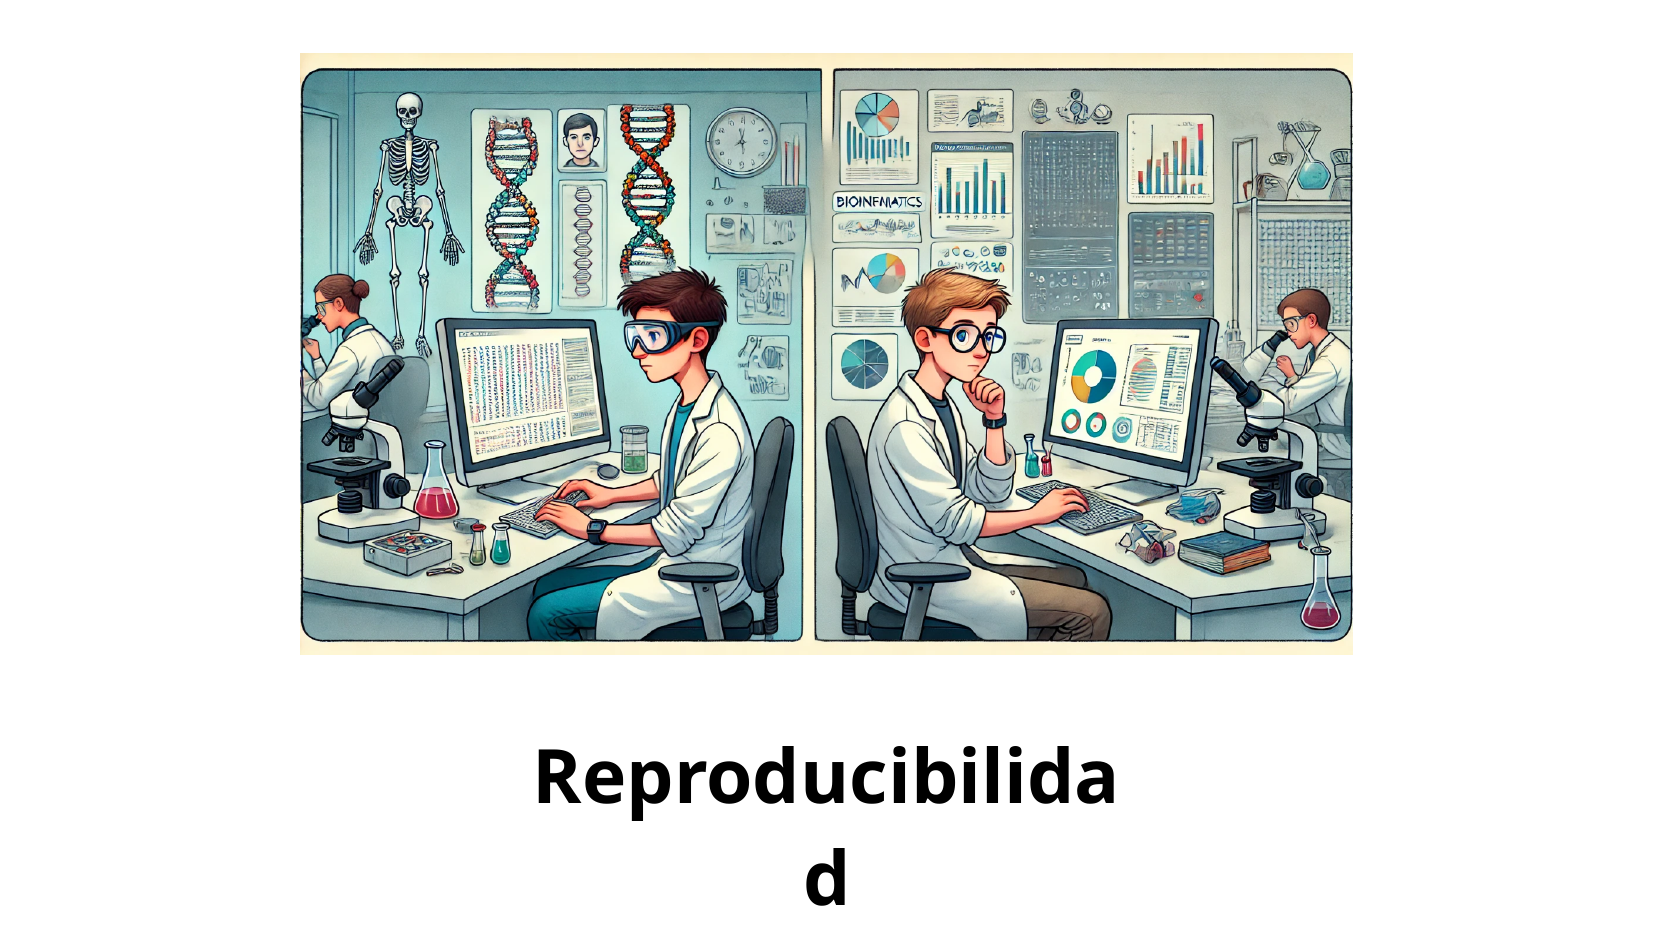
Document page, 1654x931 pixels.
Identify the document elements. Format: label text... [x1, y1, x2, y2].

text_box Reproducibilidad [507, 715, 1147, 806]
picture [300, 53, 1353, 655]
